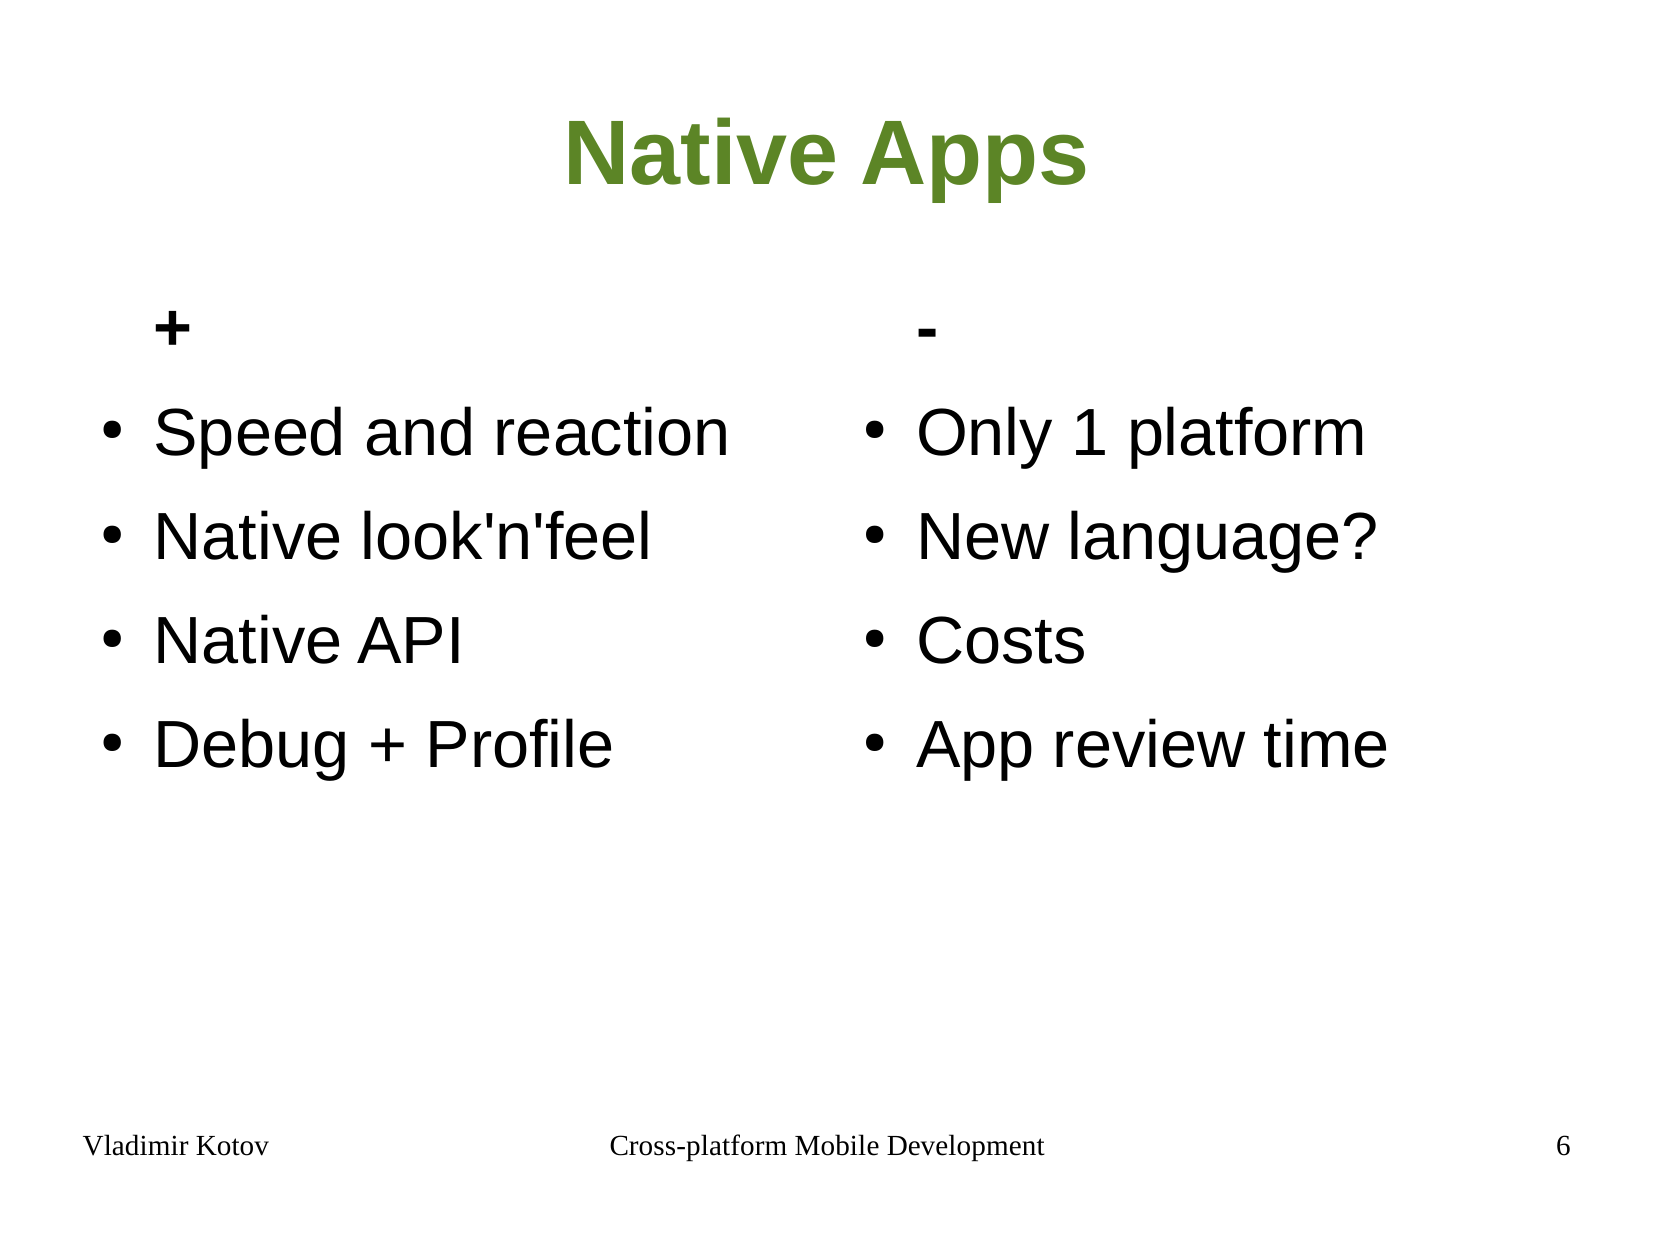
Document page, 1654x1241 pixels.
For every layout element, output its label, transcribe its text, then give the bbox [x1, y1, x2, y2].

list + Speed and reaction Native look'n'feel Native API Debug + Profile [82, 290, 809, 1109]
title Native Apps [82, 49, 1571, 257]
list - Only 1 platform New language? Costs App review time [845, 290, 1572, 1109]
